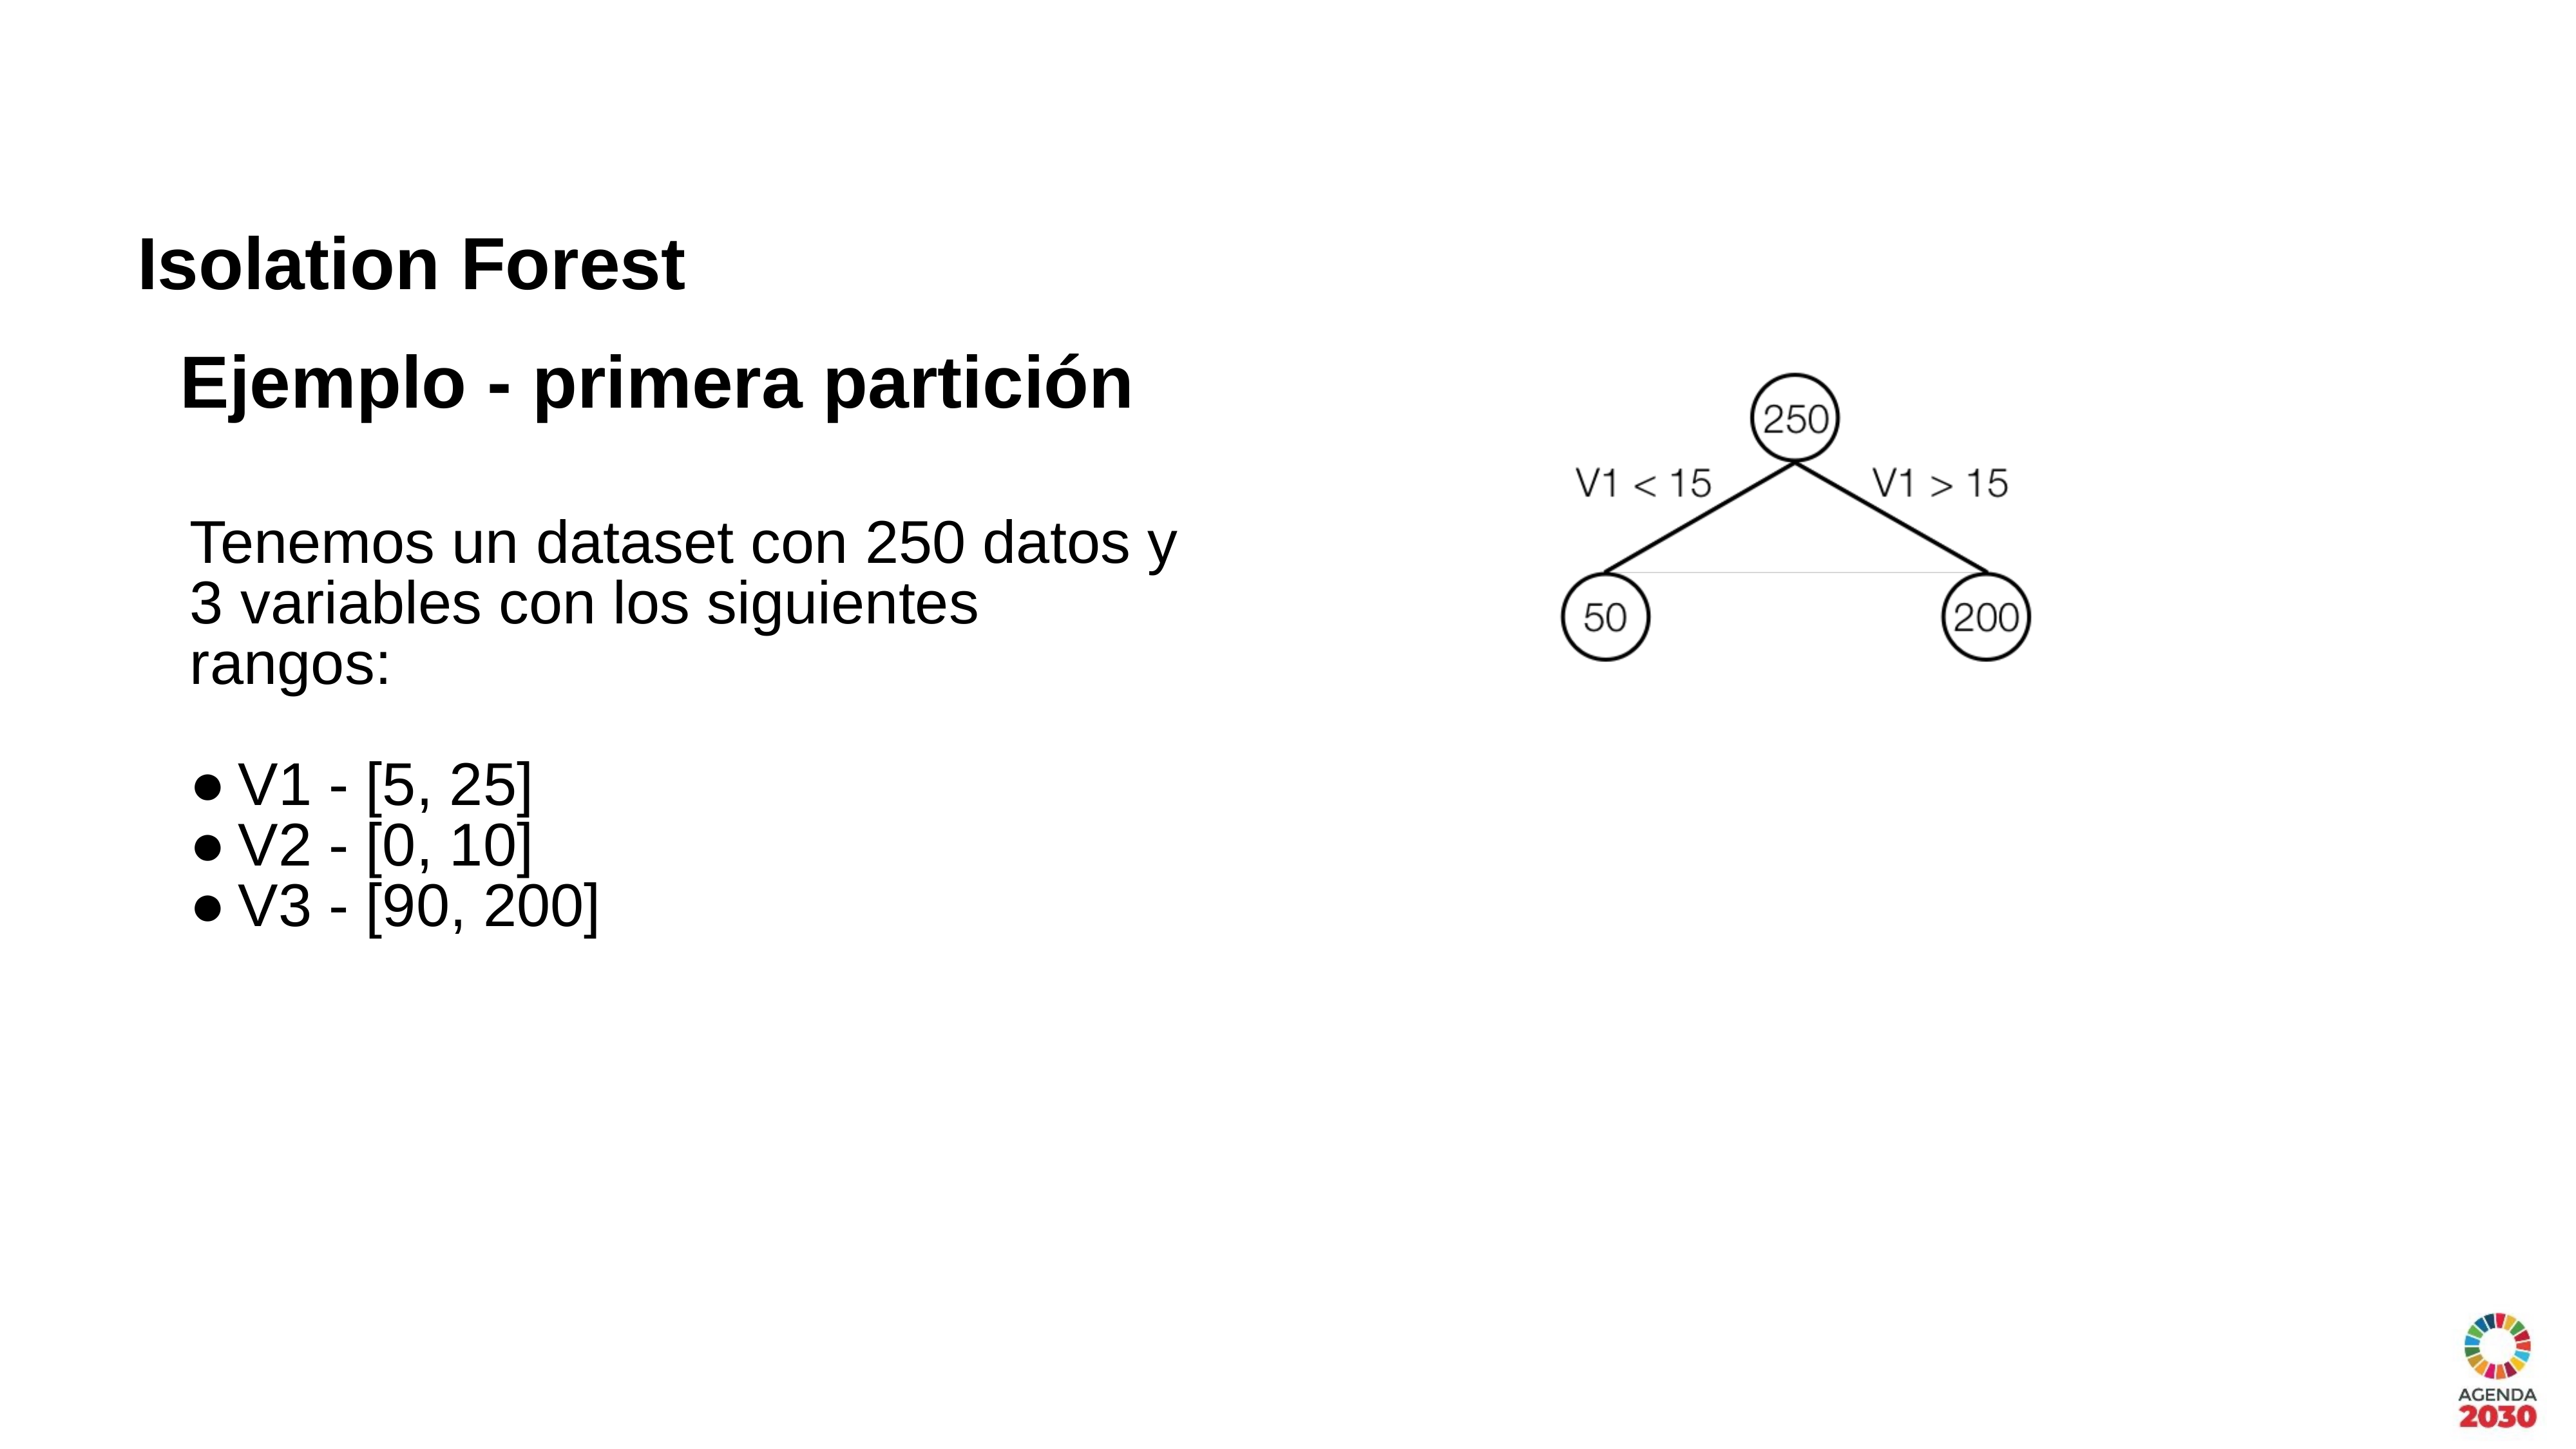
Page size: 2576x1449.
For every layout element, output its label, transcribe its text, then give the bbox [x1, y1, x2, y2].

list Tenemos un dataset con 250 datos y 3 variables con los siguientes rangos: V1 - [5, 25] V2 - [0, 10] V3 - [90, 200] [170, 505, 1210, 1193]
picture [1374, 204, 2302, 1122]
title Isolation Forest [128, 102, 1687, 310]
title Ejemplo - primera partición [170, 310, 1210, 428]
picture [2450, 1297, 2547, 1441]
